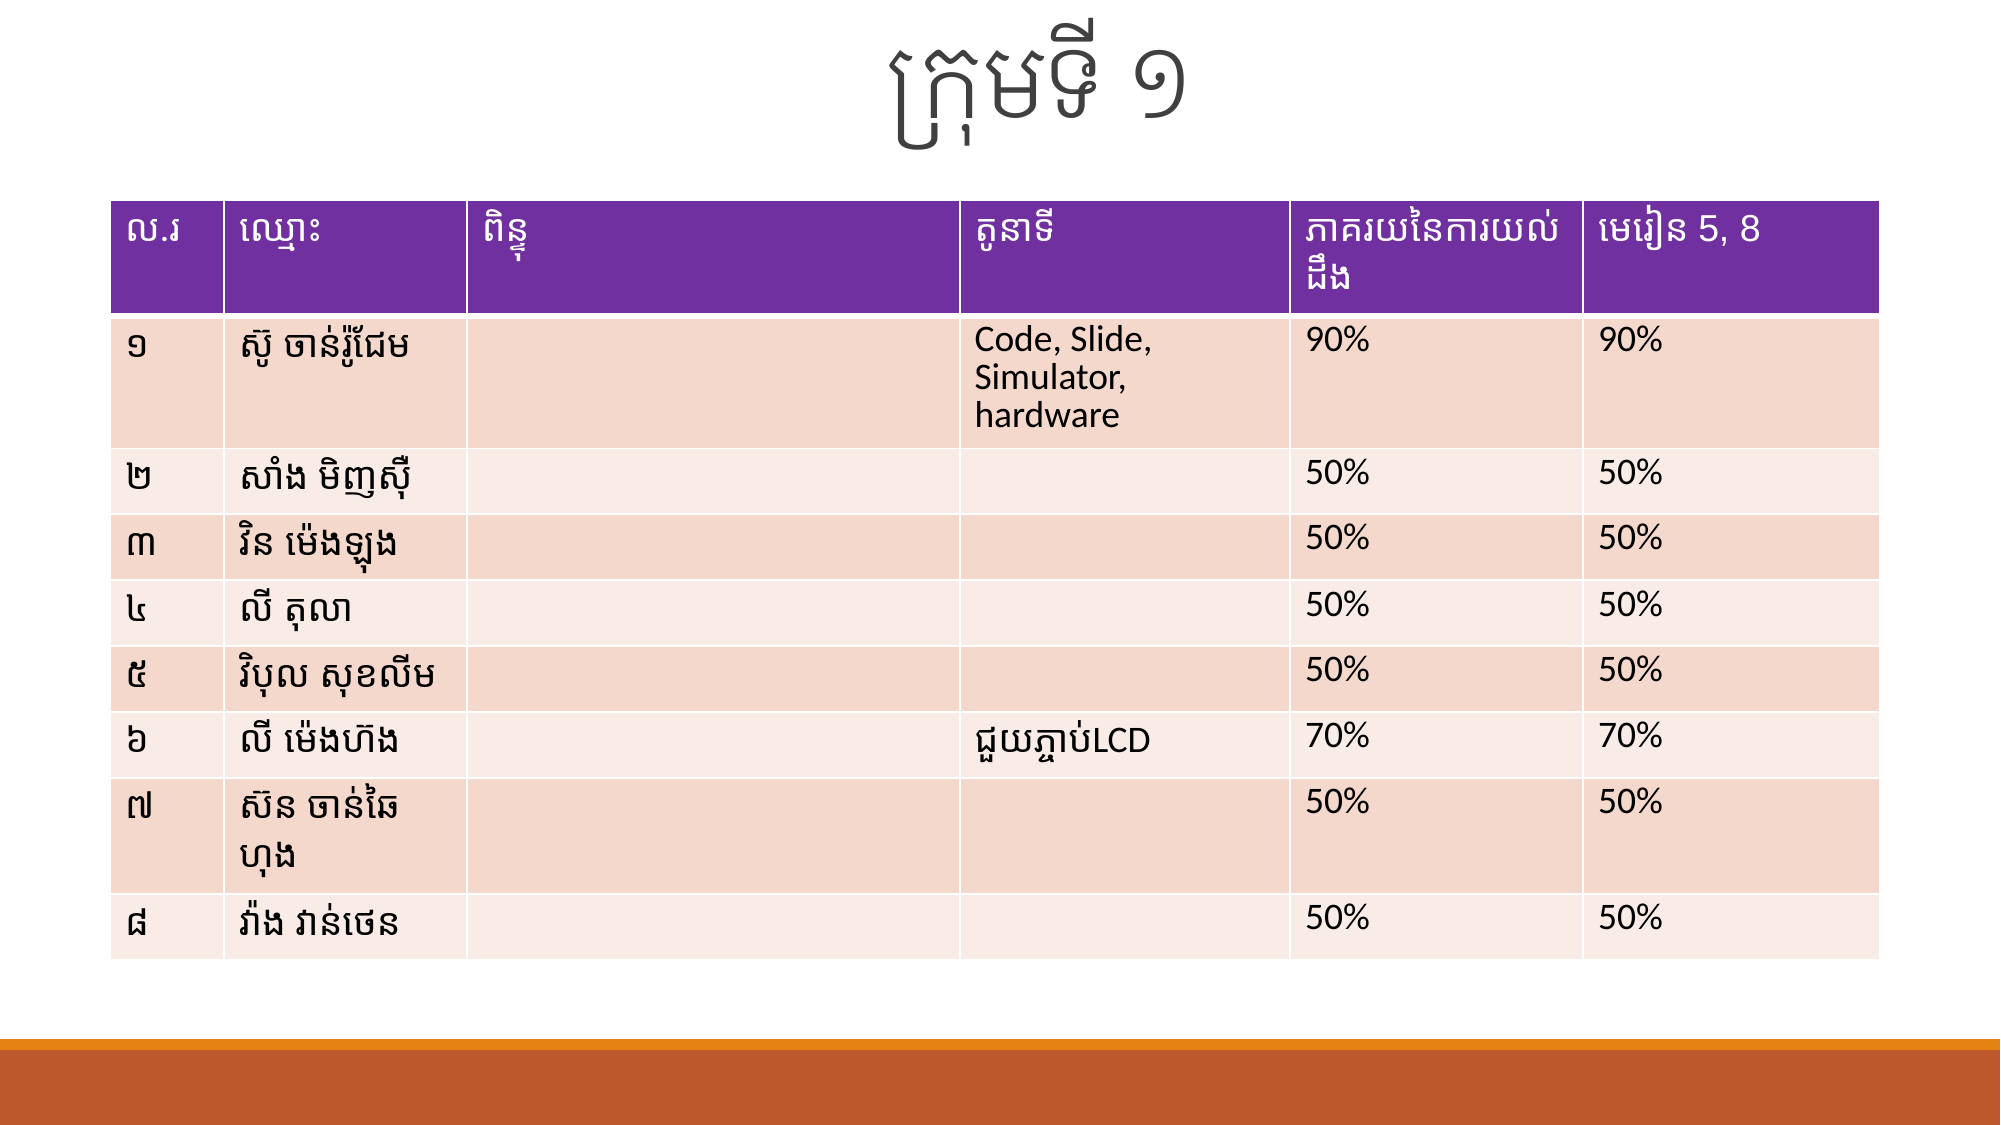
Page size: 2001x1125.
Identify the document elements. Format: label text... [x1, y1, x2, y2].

table_cell 90% [1291, 319, 1582, 448]
table_cell 50% [1584, 895, 1879, 959]
table_cell ៦ [111, 713, 223, 777]
table_cell ៤ [111, 581, 223, 645]
table_header ភាគរយនៃការយល់ដឹង [1291, 201, 1582, 313]
table_cell វិន ម៉េងឡុង [225, 515, 466, 579]
table_cell 70% [1584, 713, 1879, 777]
table_cell [961, 895, 1289, 959]
table_cell [961, 449, 1289, 513]
title ក្រុមទី ១ [174, 0, 1825, 147]
table_cell [468, 713, 959, 777]
table_cell ២ [111, 449, 223, 513]
table_cell [961, 647, 1289, 711]
table_cell 50% [1291, 449, 1582, 513]
table_cell ៣ [111, 515, 223, 579]
table_cell [468, 449, 959, 513]
table_cell [961, 581, 1289, 645]
table_cell ៧ [111, 779, 223, 893]
table_header មេរៀន 5, 8 [1584, 201, 1879, 313]
table_cell លី ម៉េងហ៊ង [225, 713, 466, 777]
table_cell 90% [1584, 319, 1879, 448]
table_header តូនាទី [961, 201, 1289, 313]
table_cell 50% [1291, 779, 1582, 893]
table_cell 50% [1584, 779, 1879, 893]
table_cell ជួយភ្ចាប់LCD [961, 713, 1289, 777]
table_cell វិបុល សុខលីម [225, 647, 466, 711]
table_cell [468, 319, 959, 448]
table_cell 50% [1584, 515, 1879, 579]
table_cell 50% [1291, 515, 1582, 579]
table_header ពិន្ទុ [468, 201, 959, 313]
table_cell 50% [1584, 581, 1879, 645]
table_cell [468, 779, 959, 893]
table_cell ១ [111, 319, 223, 448]
table_cell [468, 895, 959, 959]
table_cell 50% [1291, 581, 1582, 645]
table_cell [961, 515, 1289, 579]
table_header ឈ្មោះ [225, 201, 466, 313]
table_cell [468, 581, 959, 645]
table_cell 50% [1291, 895, 1582, 959]
table_cell វ៉ាង វាន់ថេន [225, 895, 466, 959]
table_cell លី តុលា [225, 581, 466, 645]
table_cell ៨ [111, 895, 223, 959]
table_cell [961, 779, 1289, 893]
table_cell [468, 647, 959, 711]
table_cell ស៊ូ ចាន់រ៉ូជែម [225, 319, 466, 448]
table_cell Code, Slide,​Simulator, hardware [961, 319, 1289, 448]
table_cell 50% [1584, 647, 1879, 711]
table_cell សាំង មិញសុឺ [225, 449, 466, 513]
table_header ល.រ [111, 201, 223, 313]
table_cell 70% [1291, 713, 1582, 777]
table_cell 50% [1584, 449, 1879, 513]
table_cell 50% [1291, 647, 1582, 711]
table_cell ស៊ន ចាន់ឆៃហុង [225, 779, 466, 893]
table_cell ៥ [111, 647, 223, 711]
table_cell [468, 515, 959, 579]
